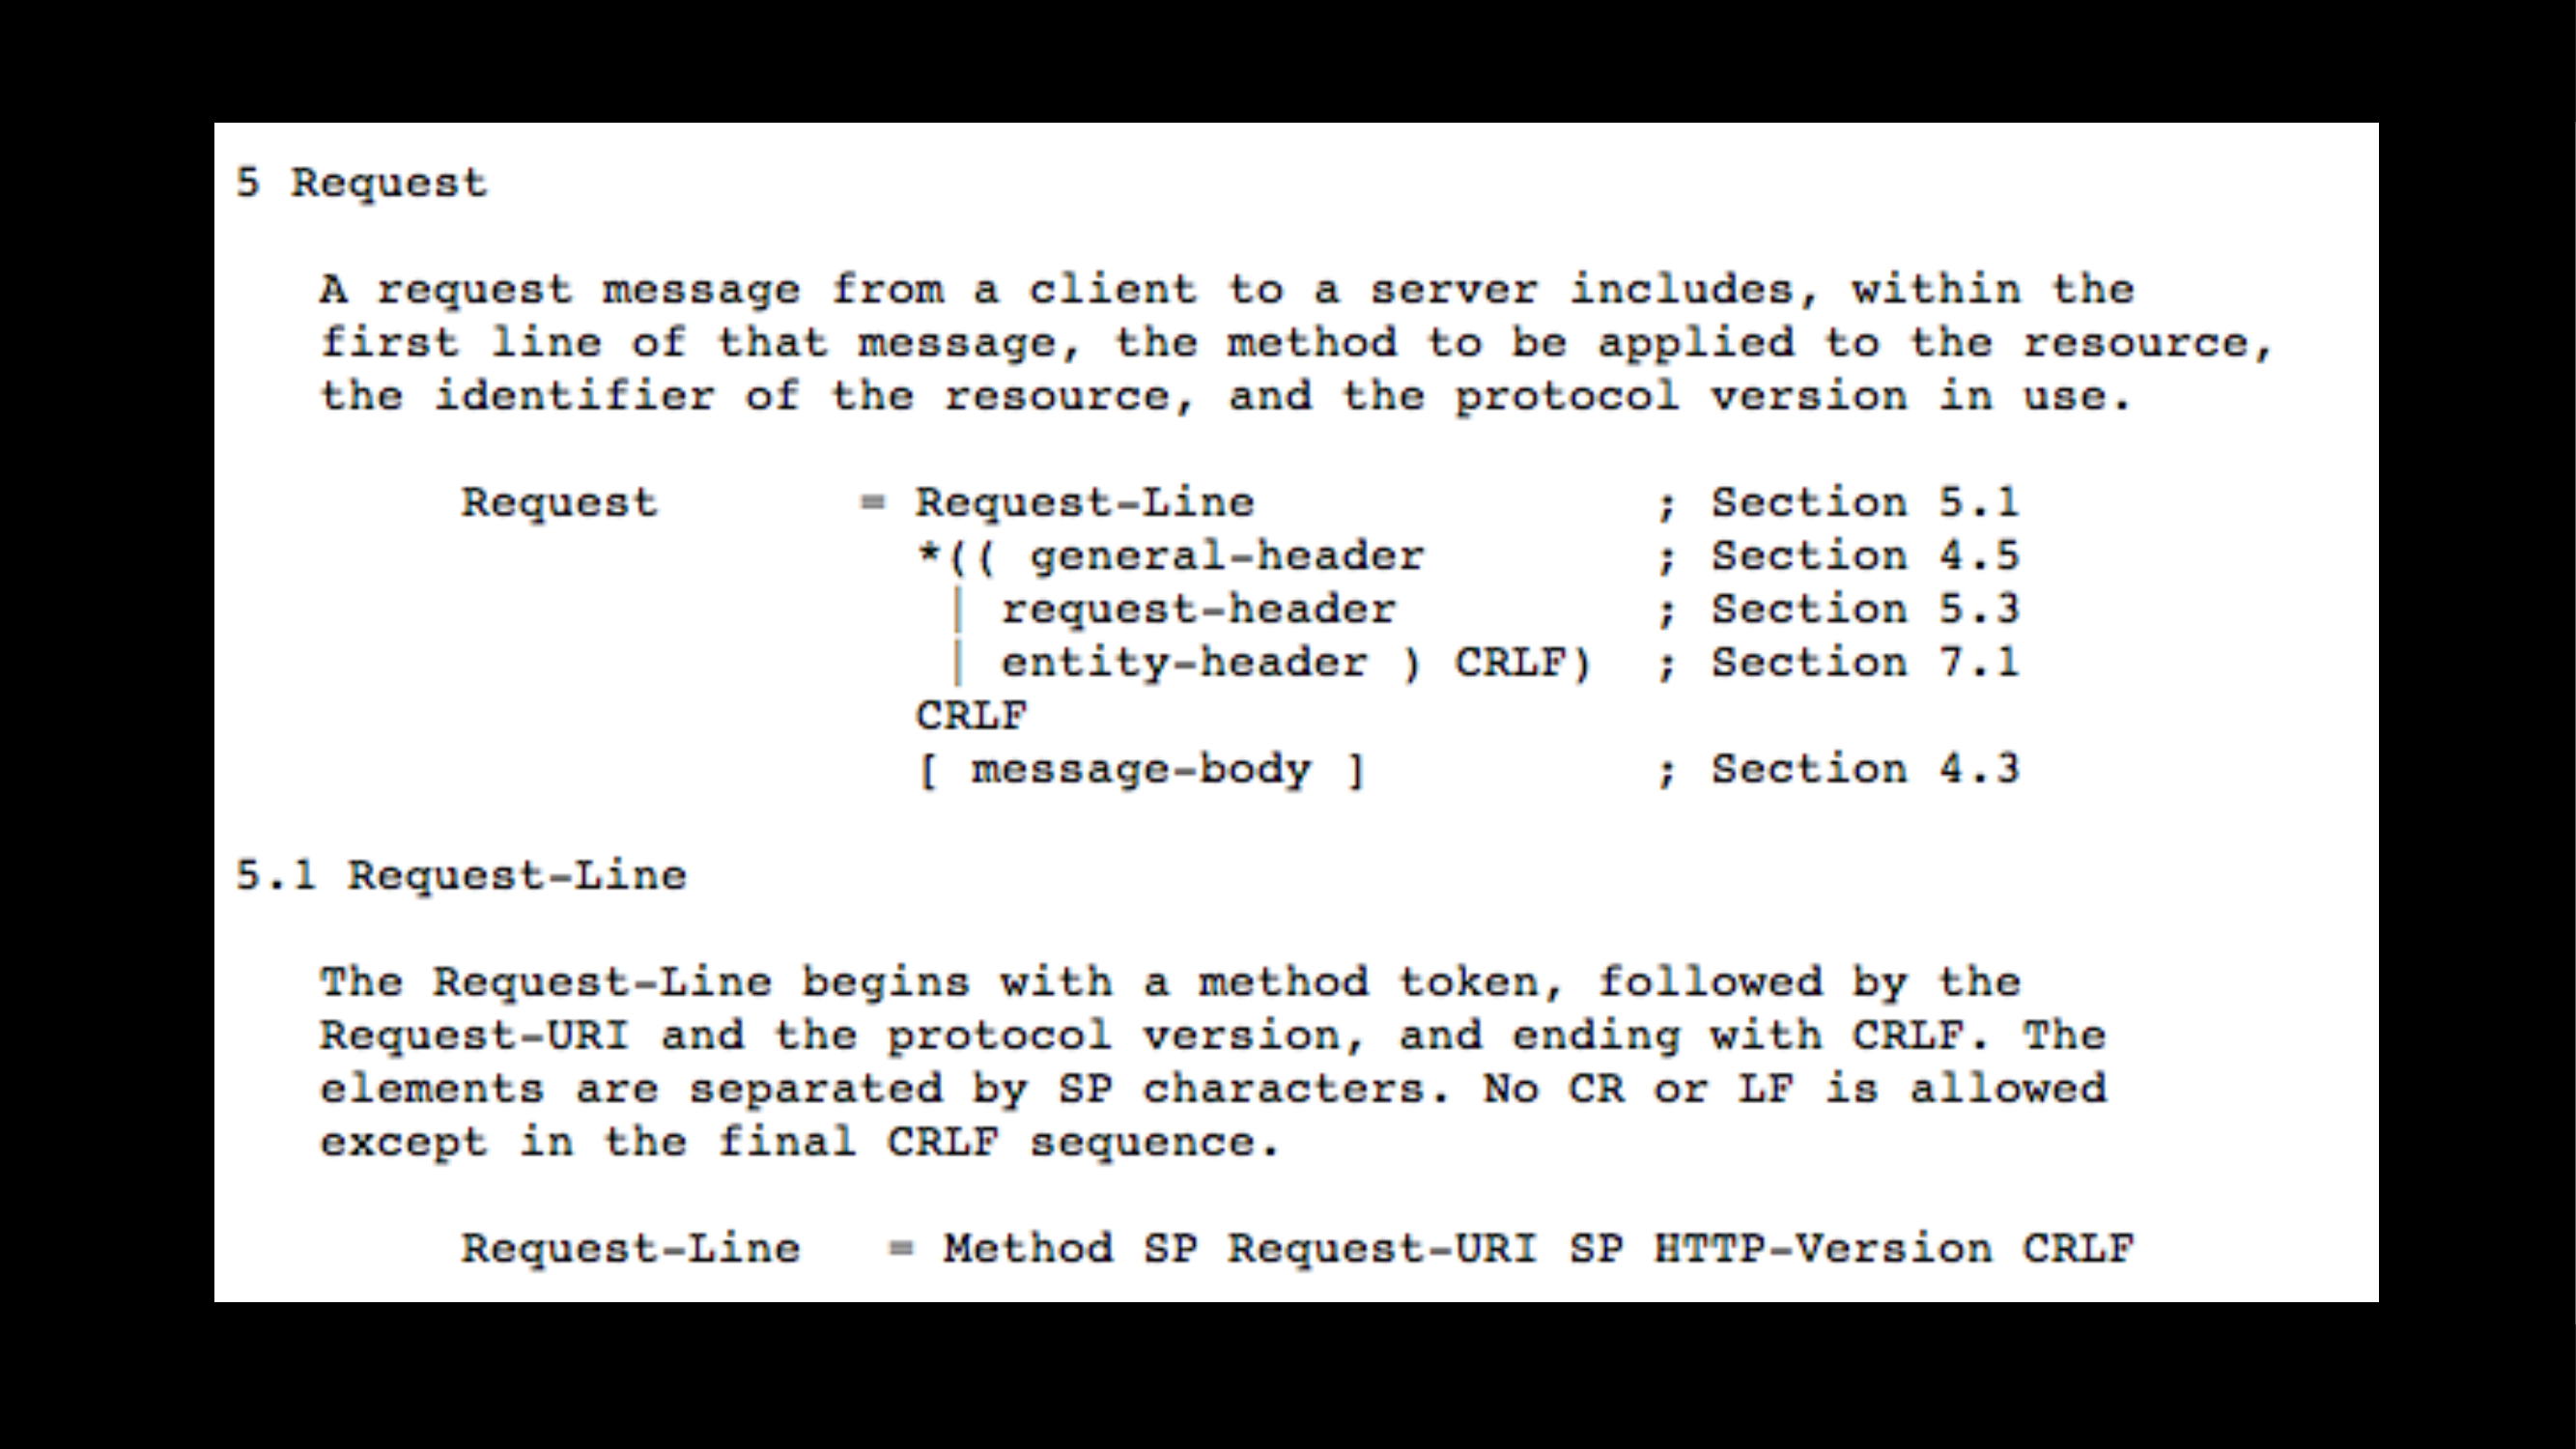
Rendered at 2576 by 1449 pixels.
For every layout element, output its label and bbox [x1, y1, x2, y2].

picture [214, 123, 2379, 1302]
